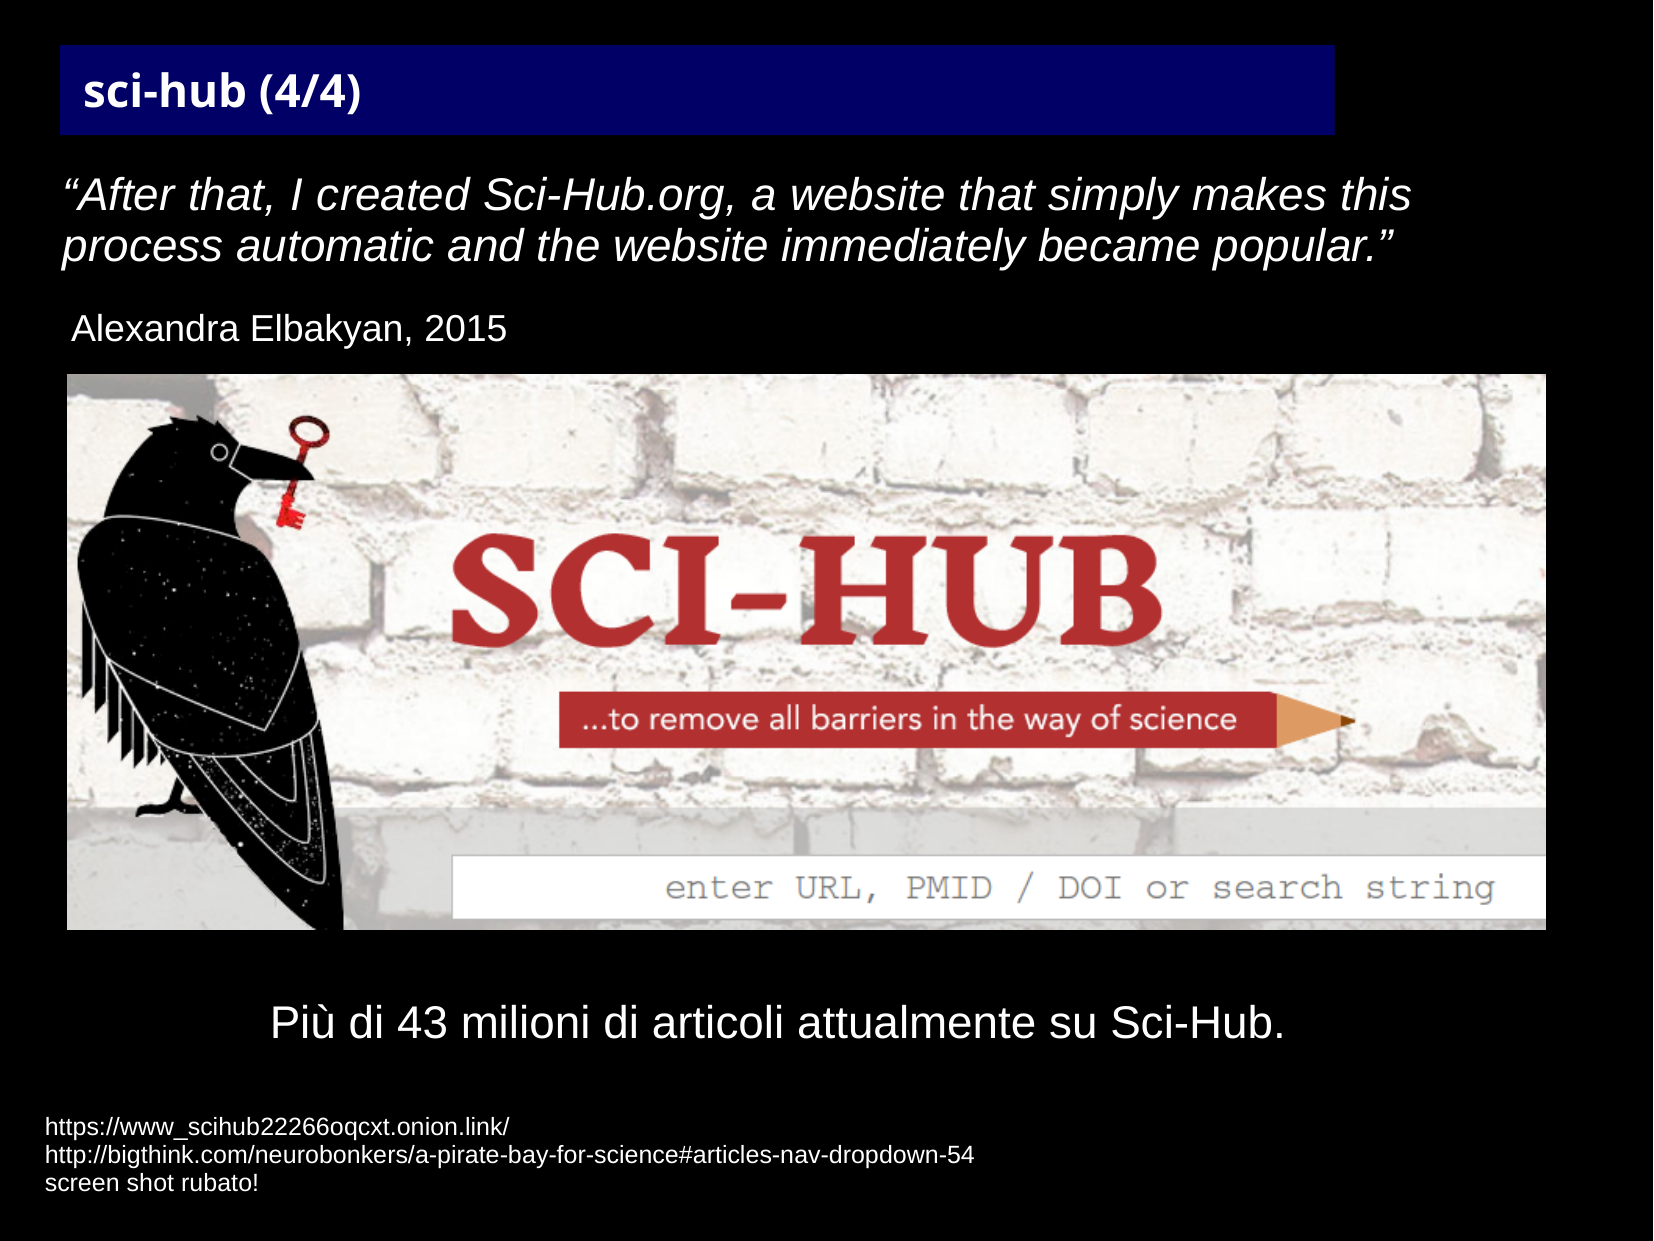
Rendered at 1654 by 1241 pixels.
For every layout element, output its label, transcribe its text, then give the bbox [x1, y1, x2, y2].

text_box Più di 43 milioni di articoli attualmente su Sci-Hub. [255, 990, 1606, 1108]
picture [67, 374, 1546, 930]
text_box Alexandra Elbakyan, 2015 [56, 300, 736, 441]
text_box https://www_scihub22266oqcxt.onion.link/ http://bigthink.com/neurobonkers/a-pirate-bay-for-science#articles-nav-dropdown-54 screen shot rubato! [30, 1105, 1606, 1233]
list sci-hub (4/4) [59, 45, 1335, 136]
text_box “After that, I created Sci-Hub.org, a website that simply makes this process automatic and the website immediately became popular.” [48, 161, 1429, 535]
